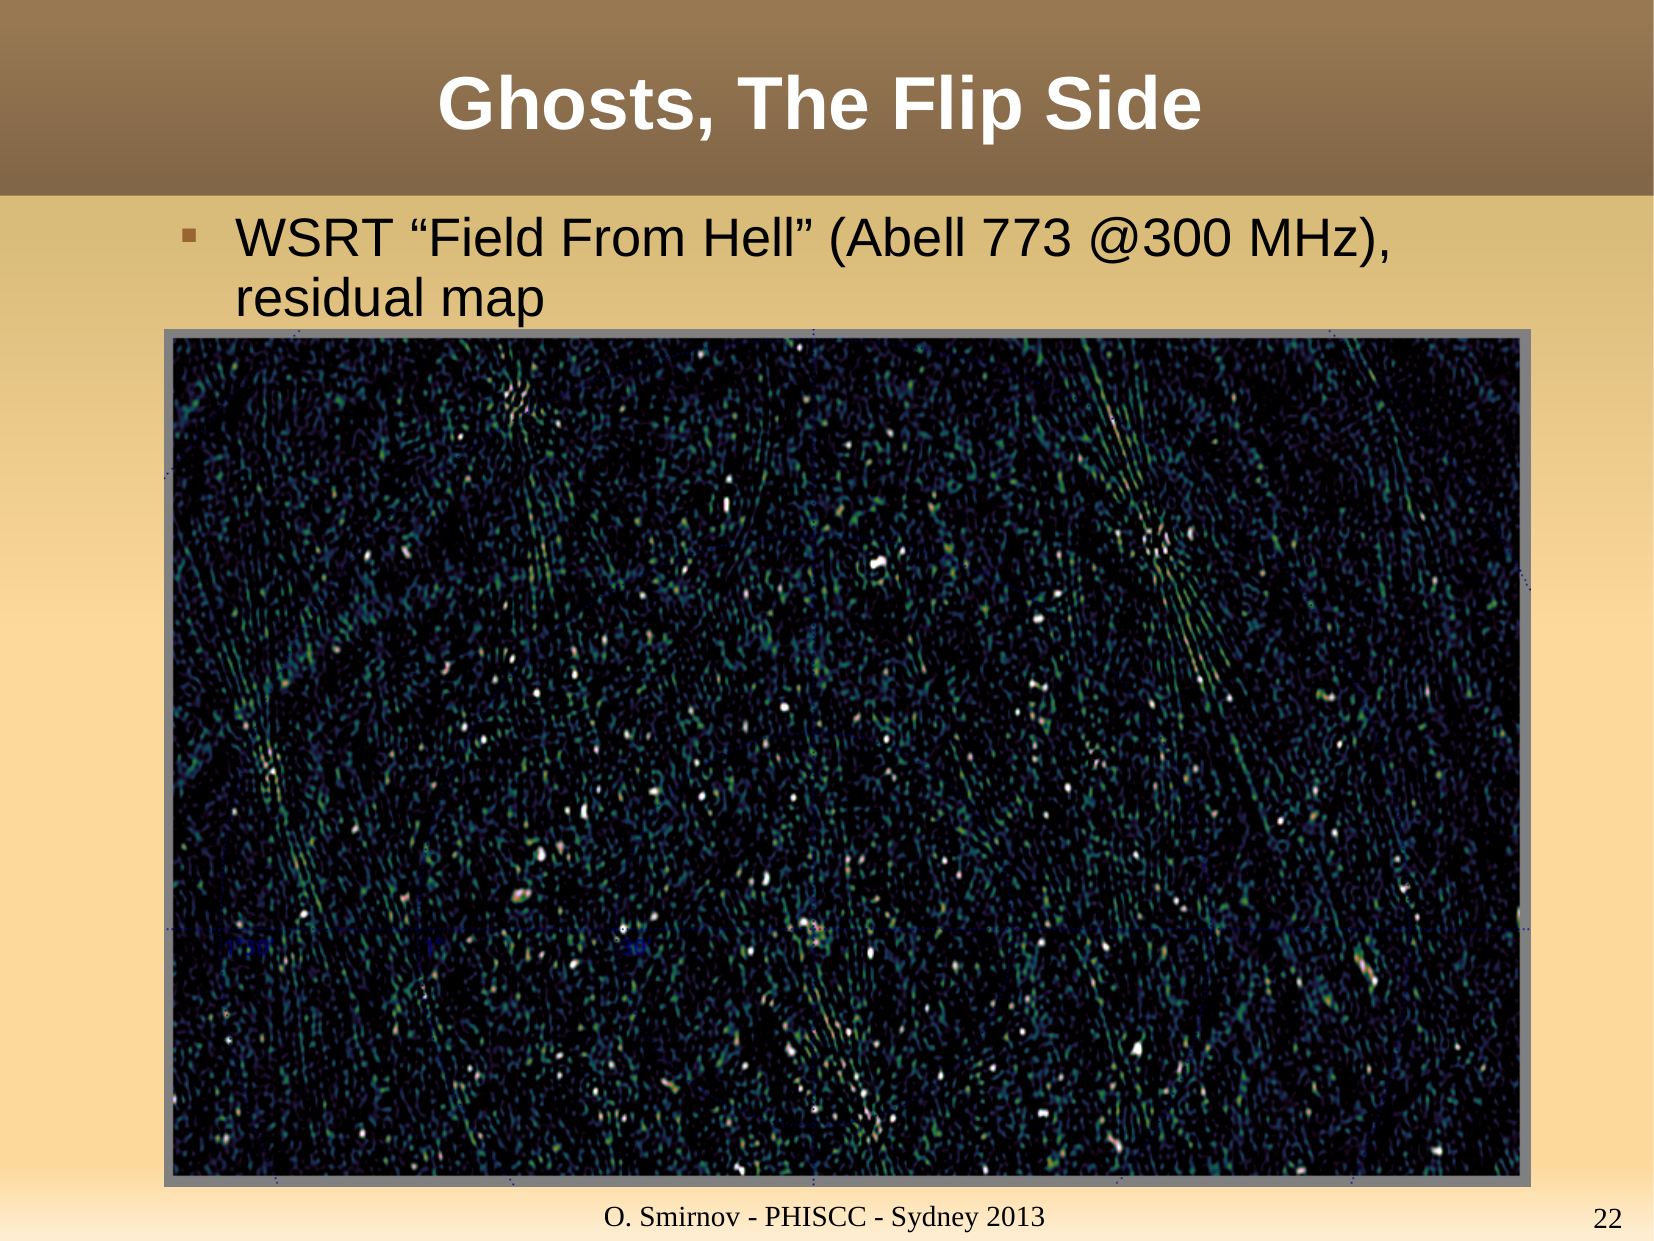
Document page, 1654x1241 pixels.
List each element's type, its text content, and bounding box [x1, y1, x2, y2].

title Ghosts, The Flip Side [76, 0, 1565, 208]
list WSRT “Field From Hell” (Abell 773 @300 MHz), residual map [164, 207, 1471, 329]
picture [0, 0, 1654, 1241]
